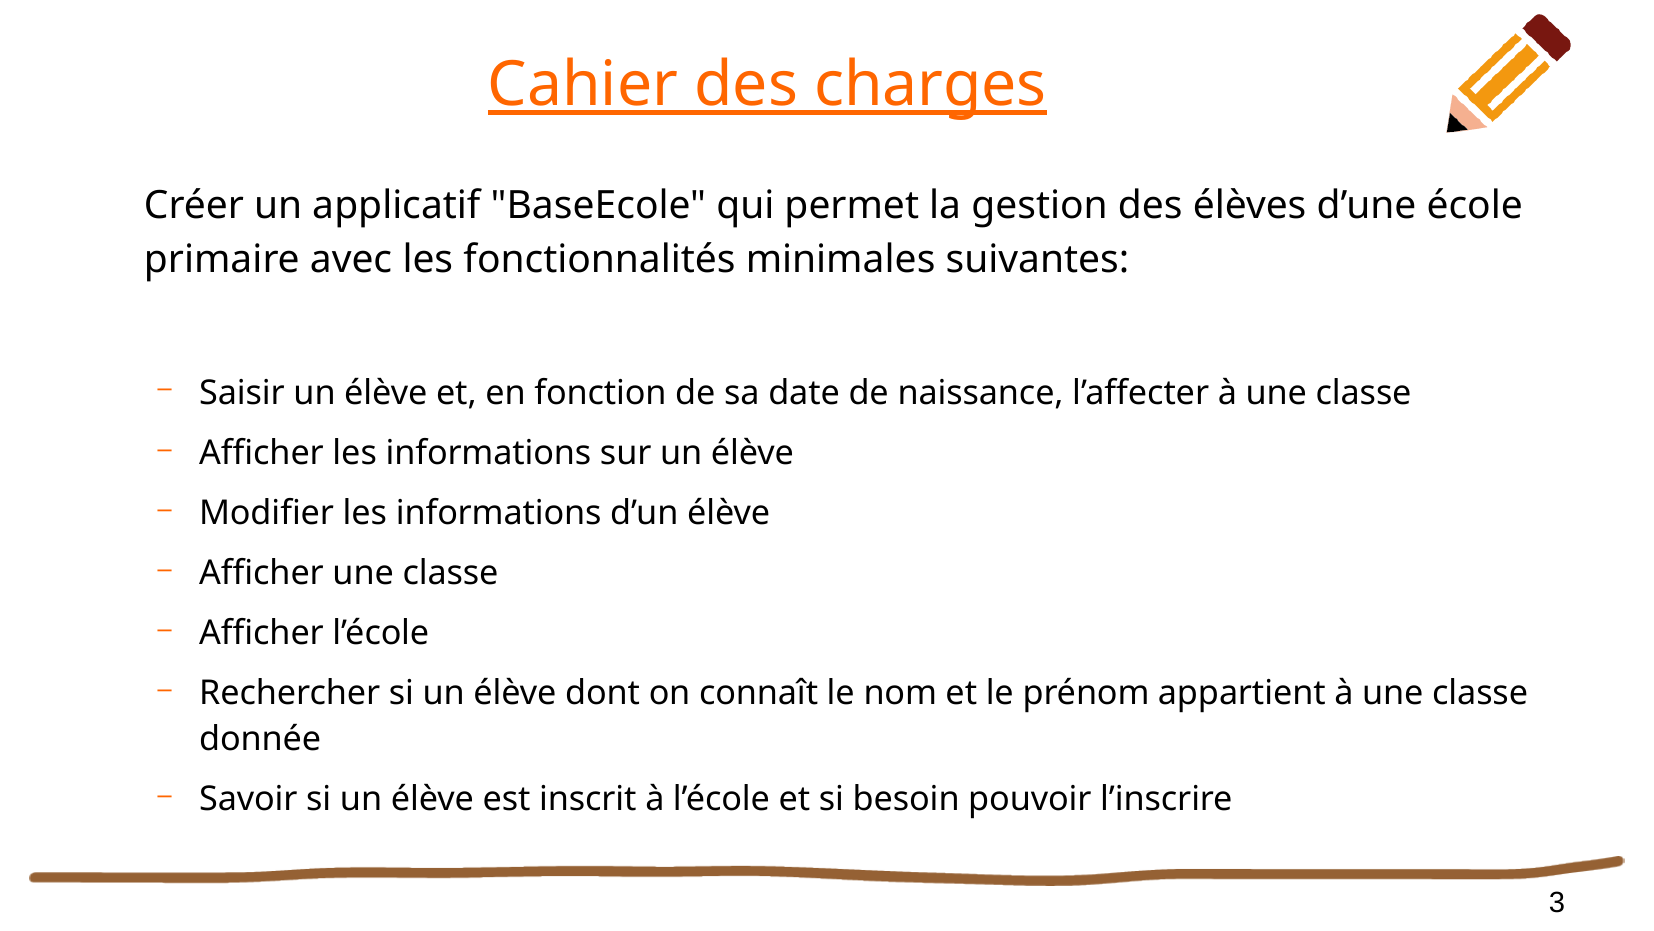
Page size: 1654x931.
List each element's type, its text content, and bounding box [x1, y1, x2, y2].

picture [1446, 14, 1571, 133]
list Créer un applicatif "BaseEcole" qui permet la gestion des élèves d’une école primaire avec les fonctionnalités minimales suivantes: Saisir un élève et, en fonction de sa date de naissance, l’affecter à une classe Afficher les informations sur un élève Modifier les informations d’un élève Afficher une classe Afficher l’école Rechercher si un élève dont on connaît le nom et le prénom appartient à une classe donnée Savoir si un élève est inscrit à l’école et si besoin pouvoir l’inscrire [88, 177, 1536, 827]
picture [29, 856, 1625, 886]
title Cahier des charges [88, 29, 1447, 133]
